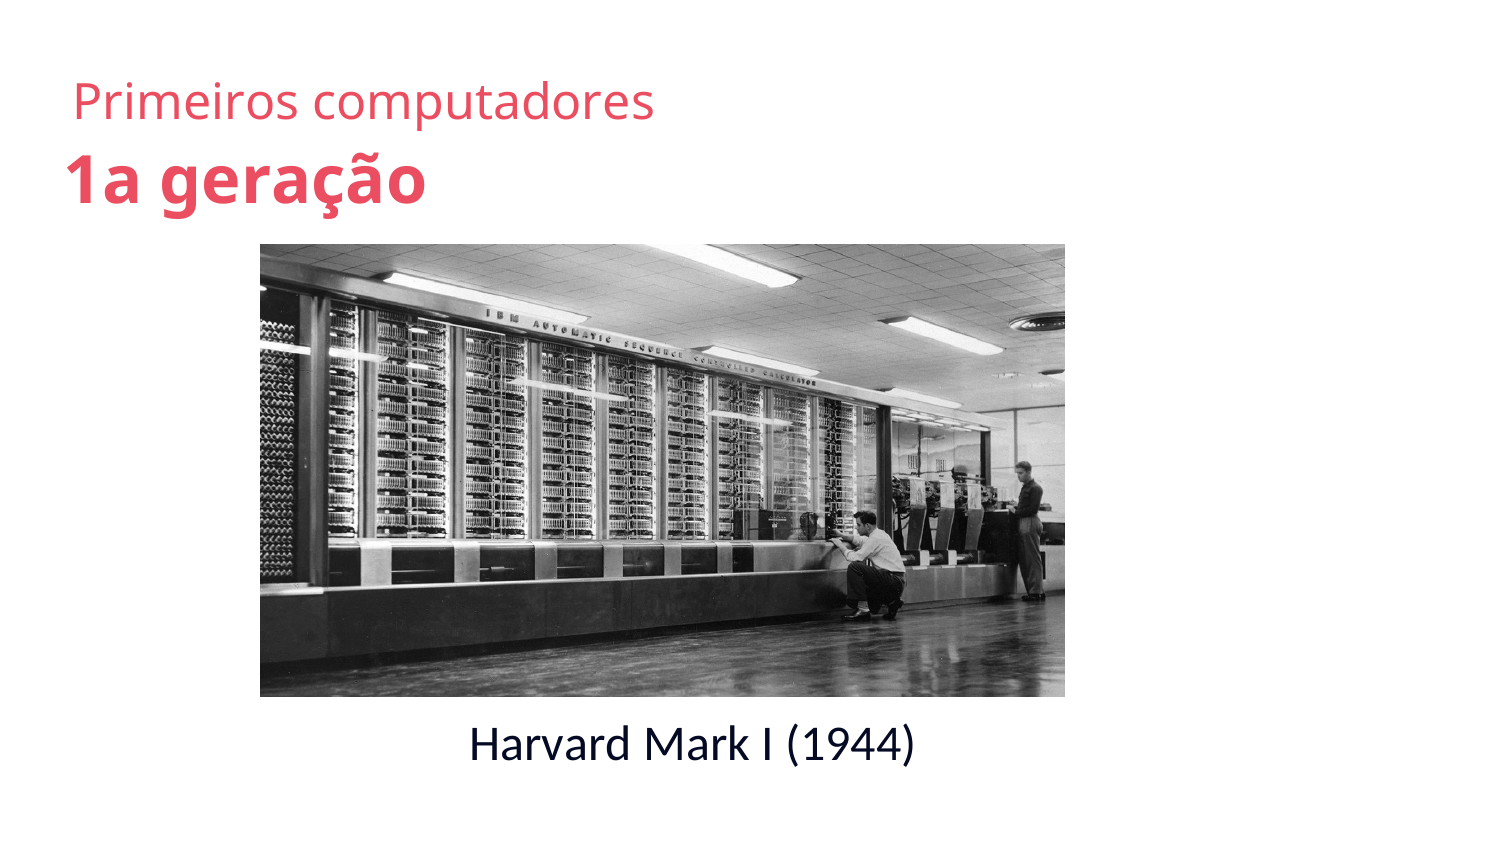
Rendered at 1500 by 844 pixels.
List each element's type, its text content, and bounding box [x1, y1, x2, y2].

text_box Primeiros computadores [57, 45, 1274, 126]
text_box Harvard Mark I (1944) [429, 695, 948, 779]
text_box 1a geração [48, 101, 613, 240]
picture [260, 244, 1065, 697]
